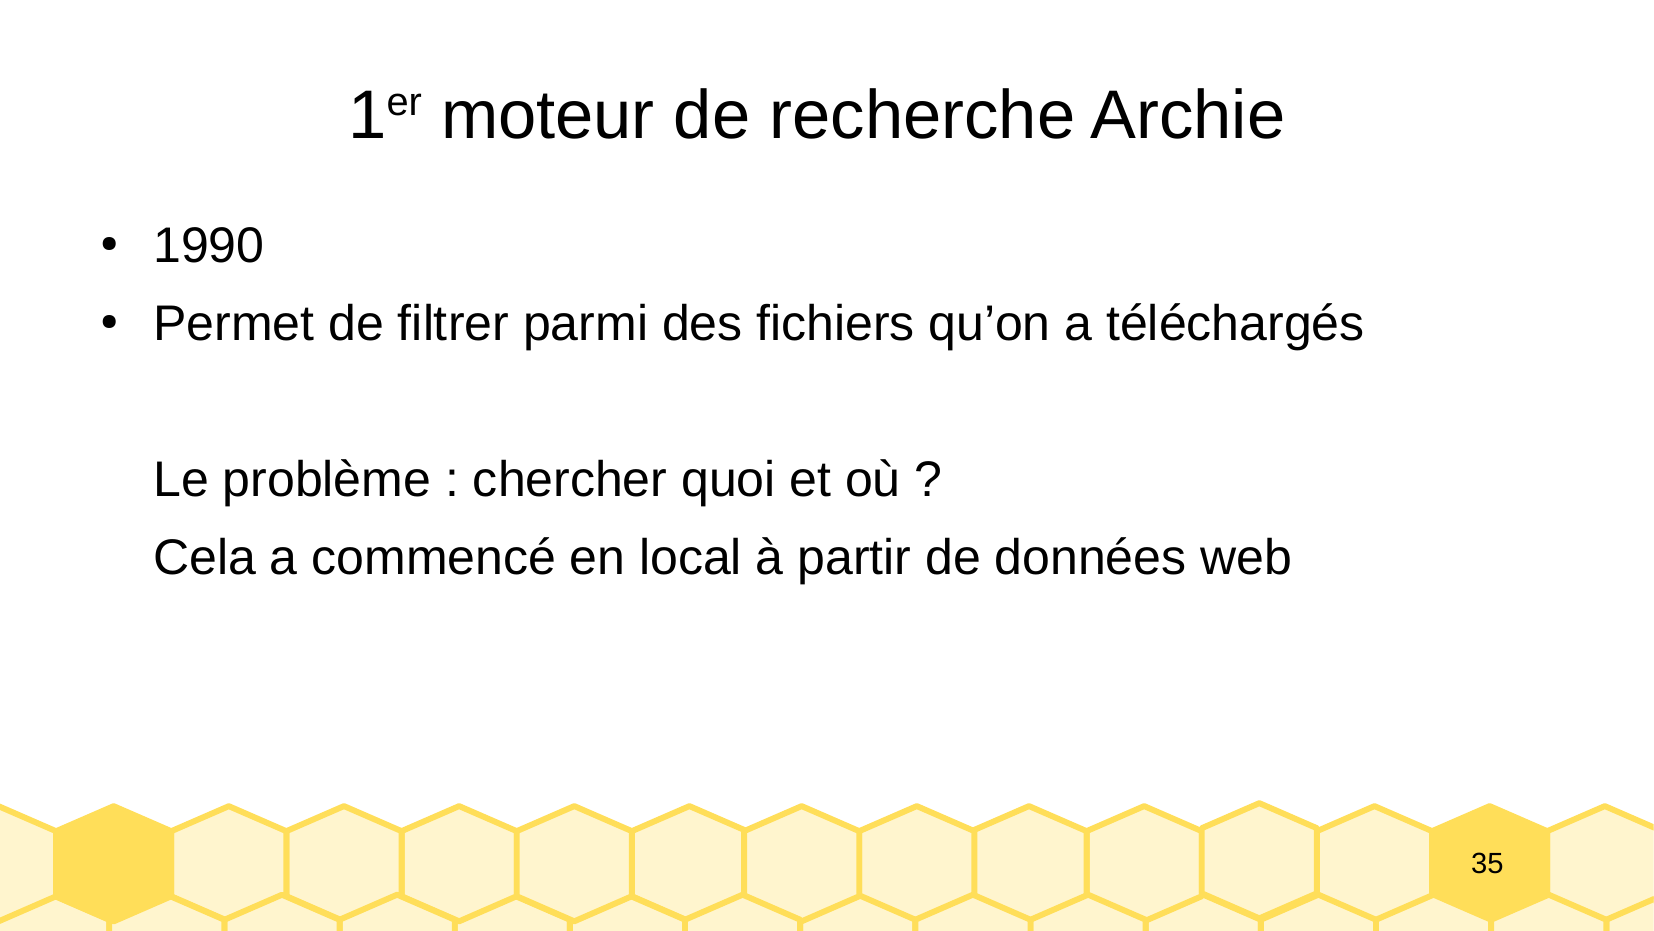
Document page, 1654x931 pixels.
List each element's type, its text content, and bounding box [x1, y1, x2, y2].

list 1990 Permet de filtrer parmi des fichiers qu’on a téléchargés Le problème : chercher quoi et où ? Cela a commencé en local à partir de données web [82, 217, 1571, 758]
title 1er moteur de recherche Archie [82, 37, 1571, 193]
